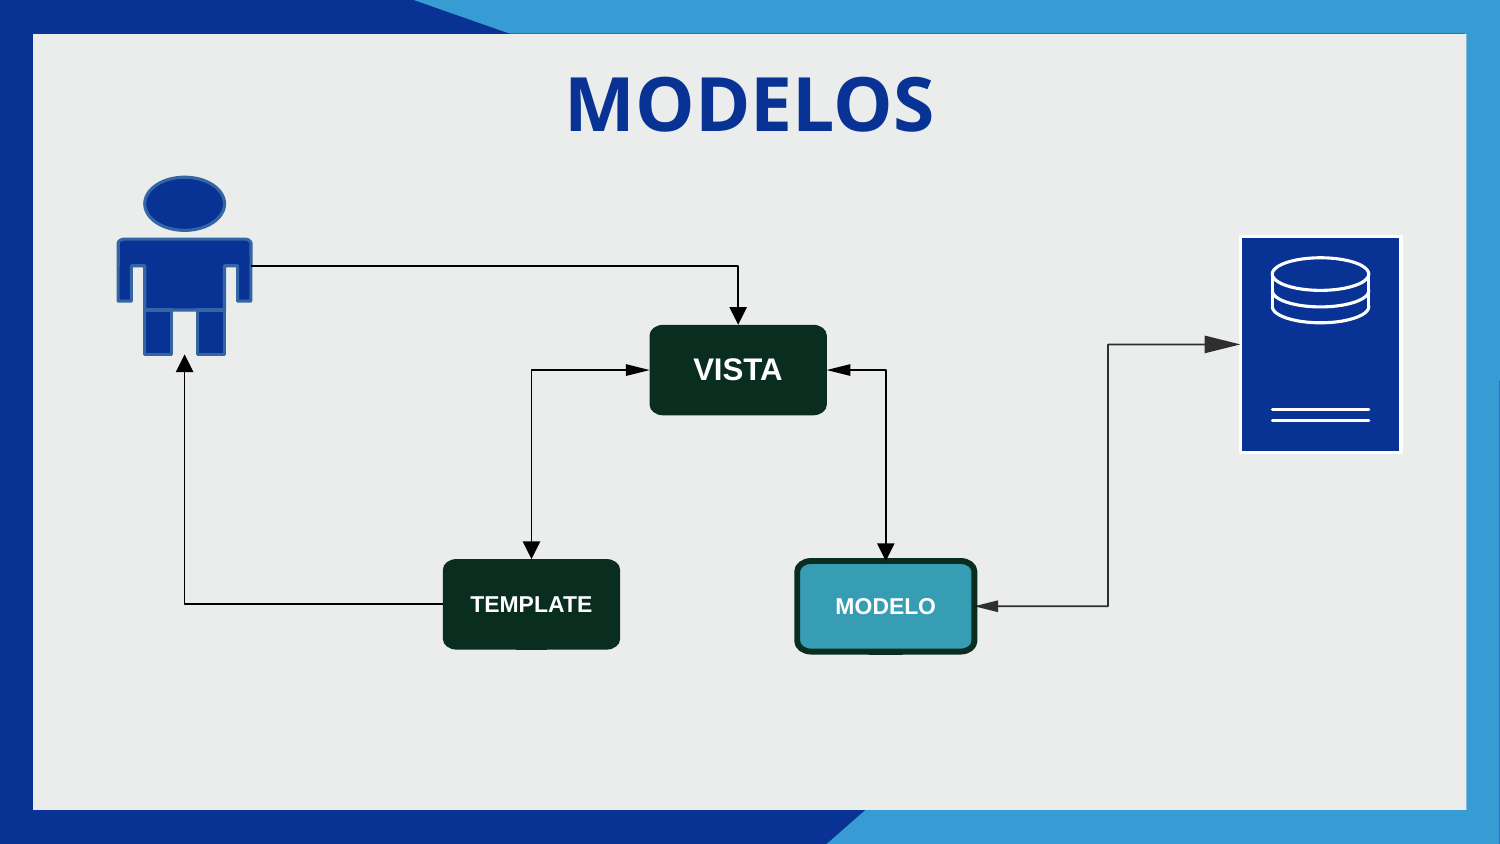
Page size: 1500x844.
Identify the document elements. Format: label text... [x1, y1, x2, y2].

text_box [1240, 236, 1401, 453]
title MODELOS [34, 36, 1466, 178]
text_box [118, 239, 252, 355]
text_box TEMPLATE [442, 559, 621, 650]
text_box VISTA [649, 324, 827, 416]
text_box MODELO [797, 561, 975, 652]
text_box [144, 177, 225, 231]
